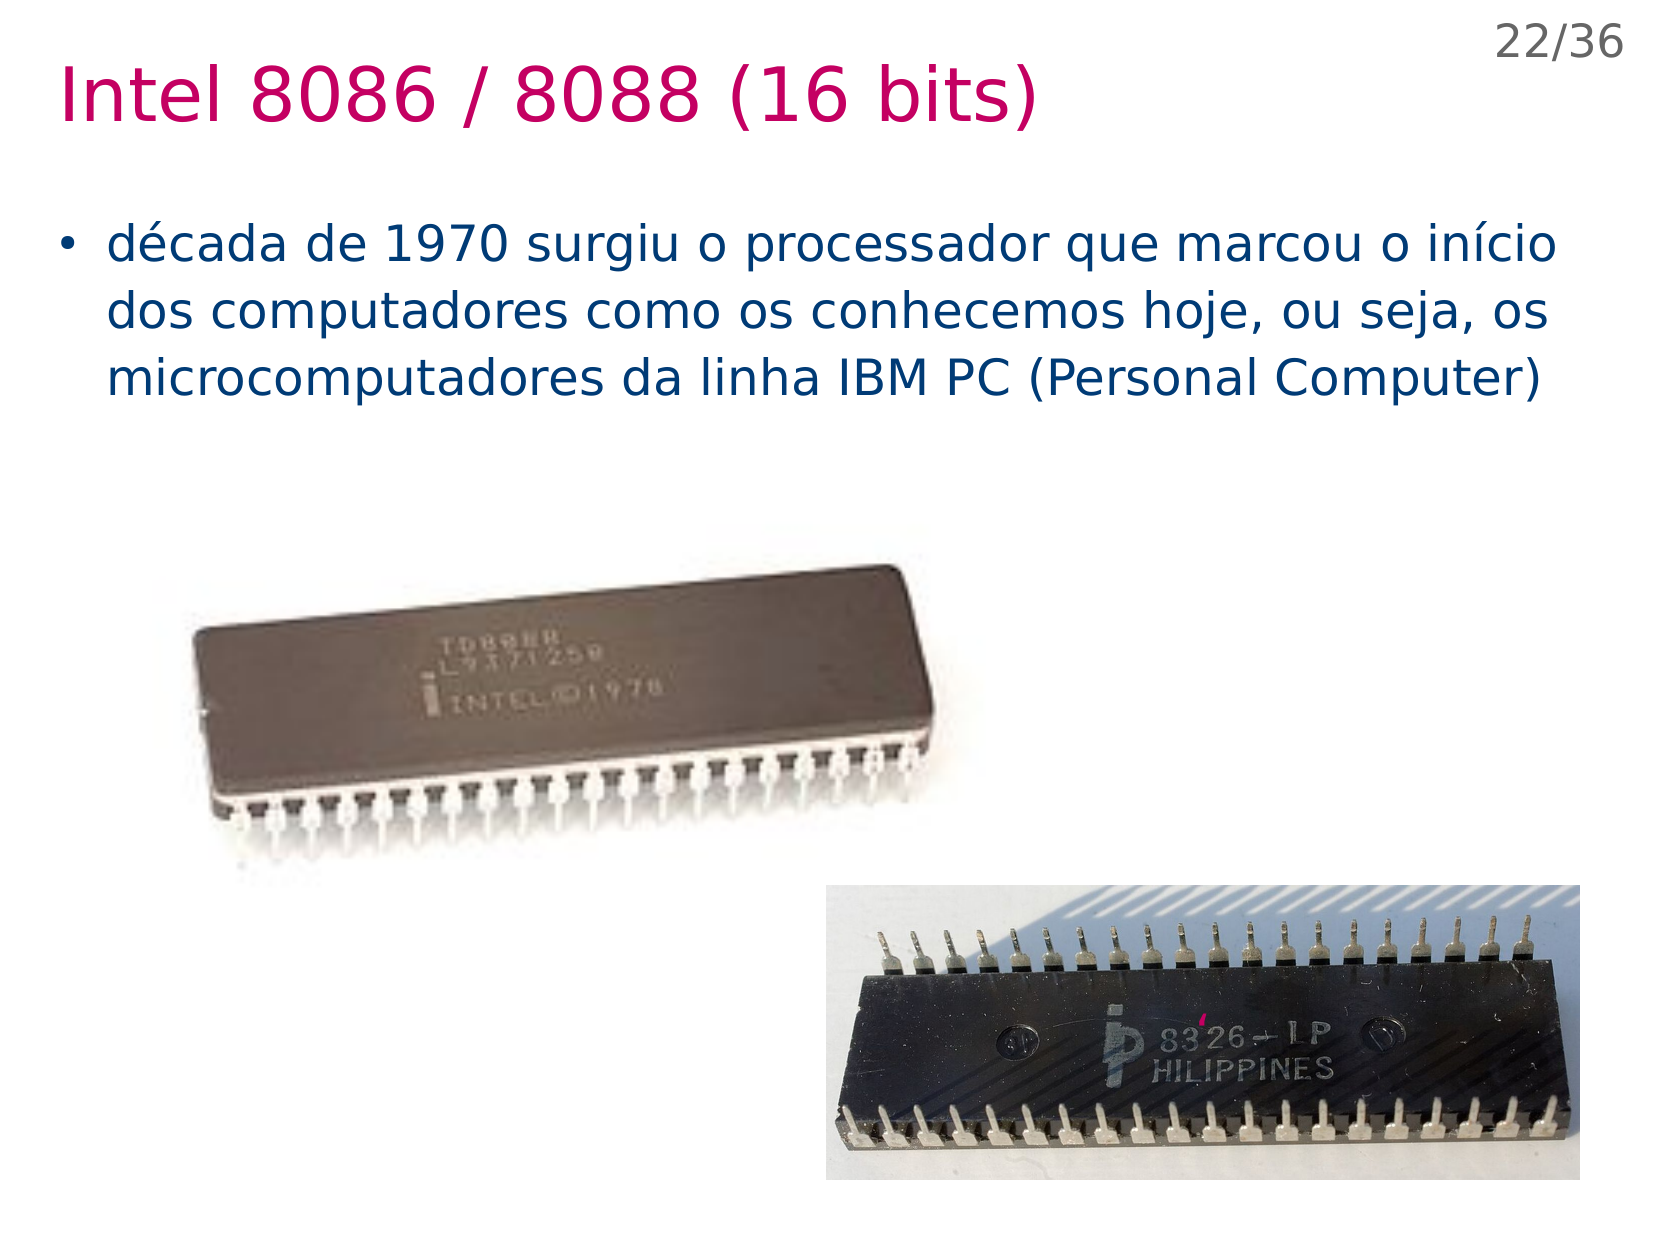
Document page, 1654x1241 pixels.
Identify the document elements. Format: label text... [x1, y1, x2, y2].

list década de 1970 surgiu o processador que marcou o início dos computadores como os conhecemos hoje, ou seja, os microcomputadores da linha IBM PC (Personal Computer) [59, 206, 1625, 1211]
title Intel 8086 / 8088 (16 bits) [59, 29, 1625, 148]
picture [100, 472, 1580, 1180]
